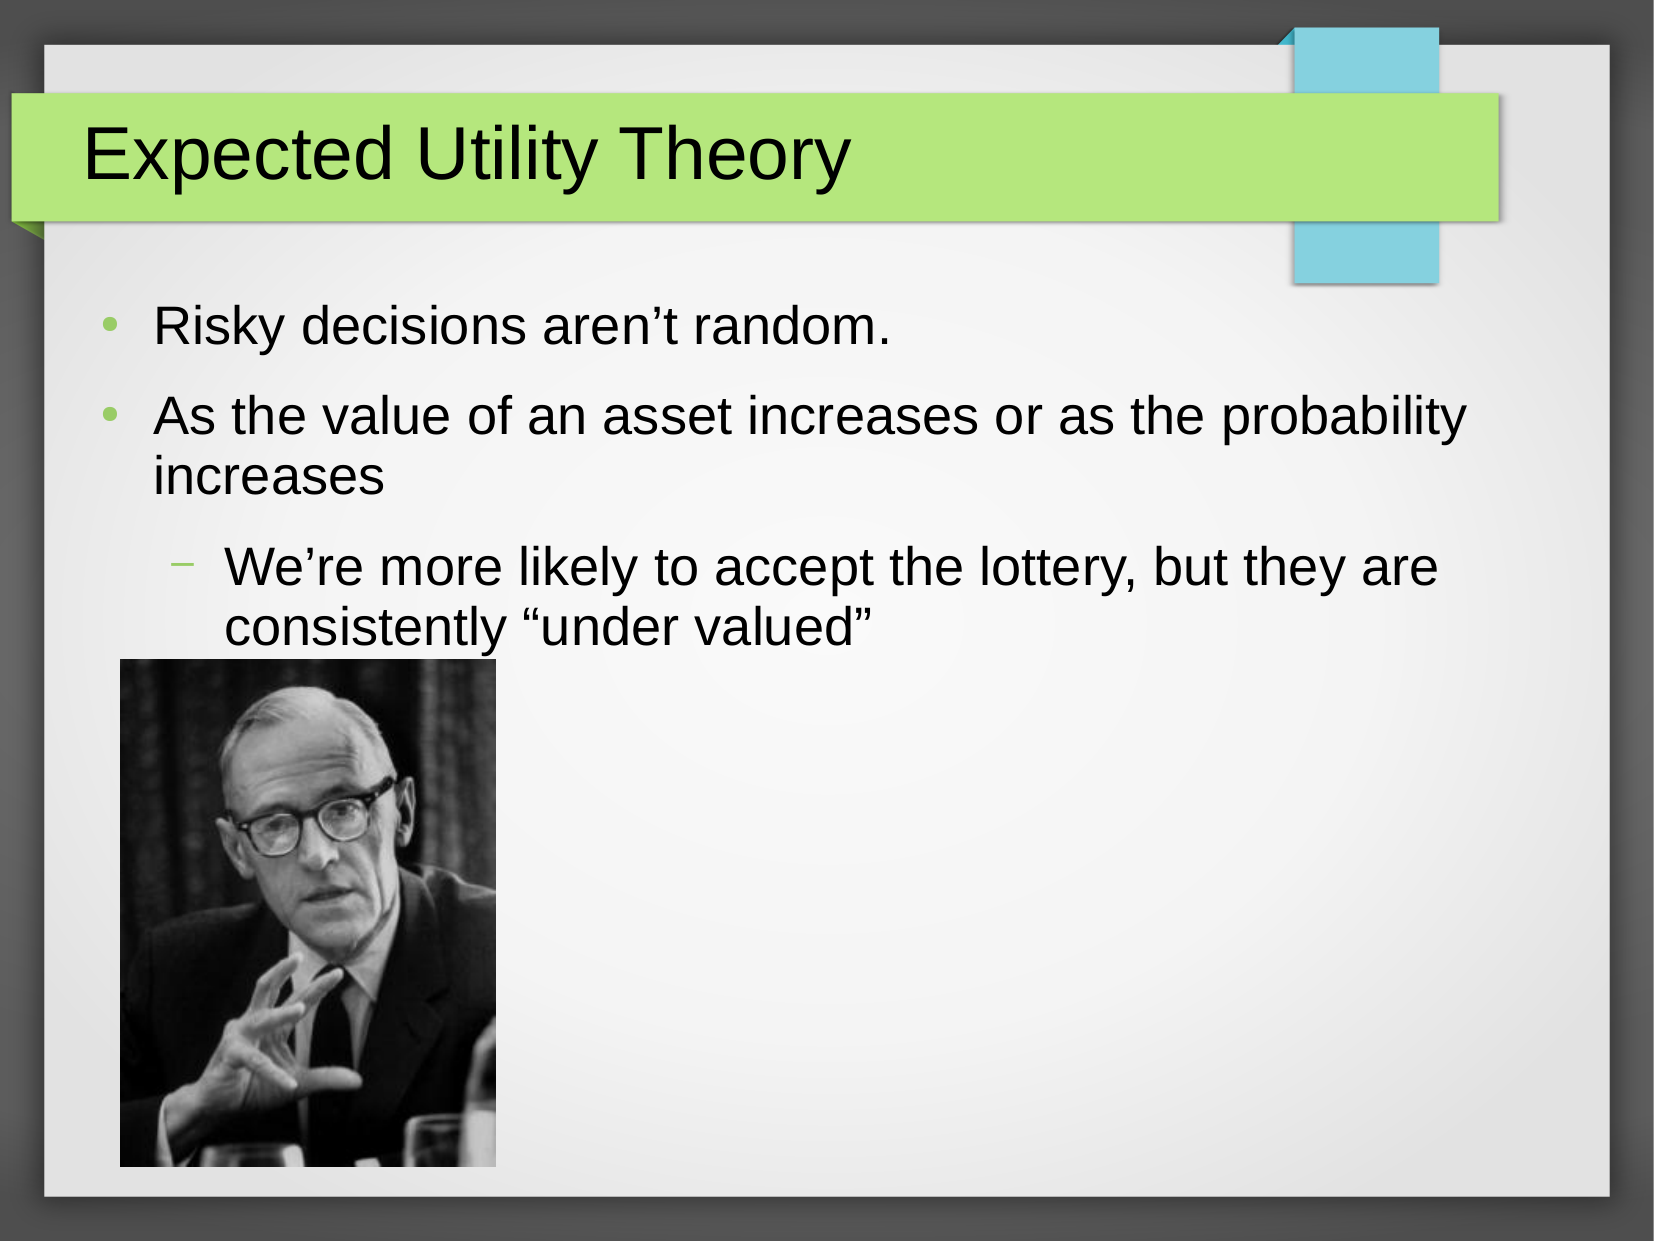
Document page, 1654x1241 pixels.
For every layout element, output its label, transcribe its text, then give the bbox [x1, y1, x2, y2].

list Risky decisions aren’t random. As the value of an asset increases or as the probability increases We’re more likely to accept the lottery, but they are consistently “under valued” [82, 295, 1571, 1015]
title Expected Utility Theory [82, 94, 1264, 213]
picture [0, 0, 1654, 1241]
